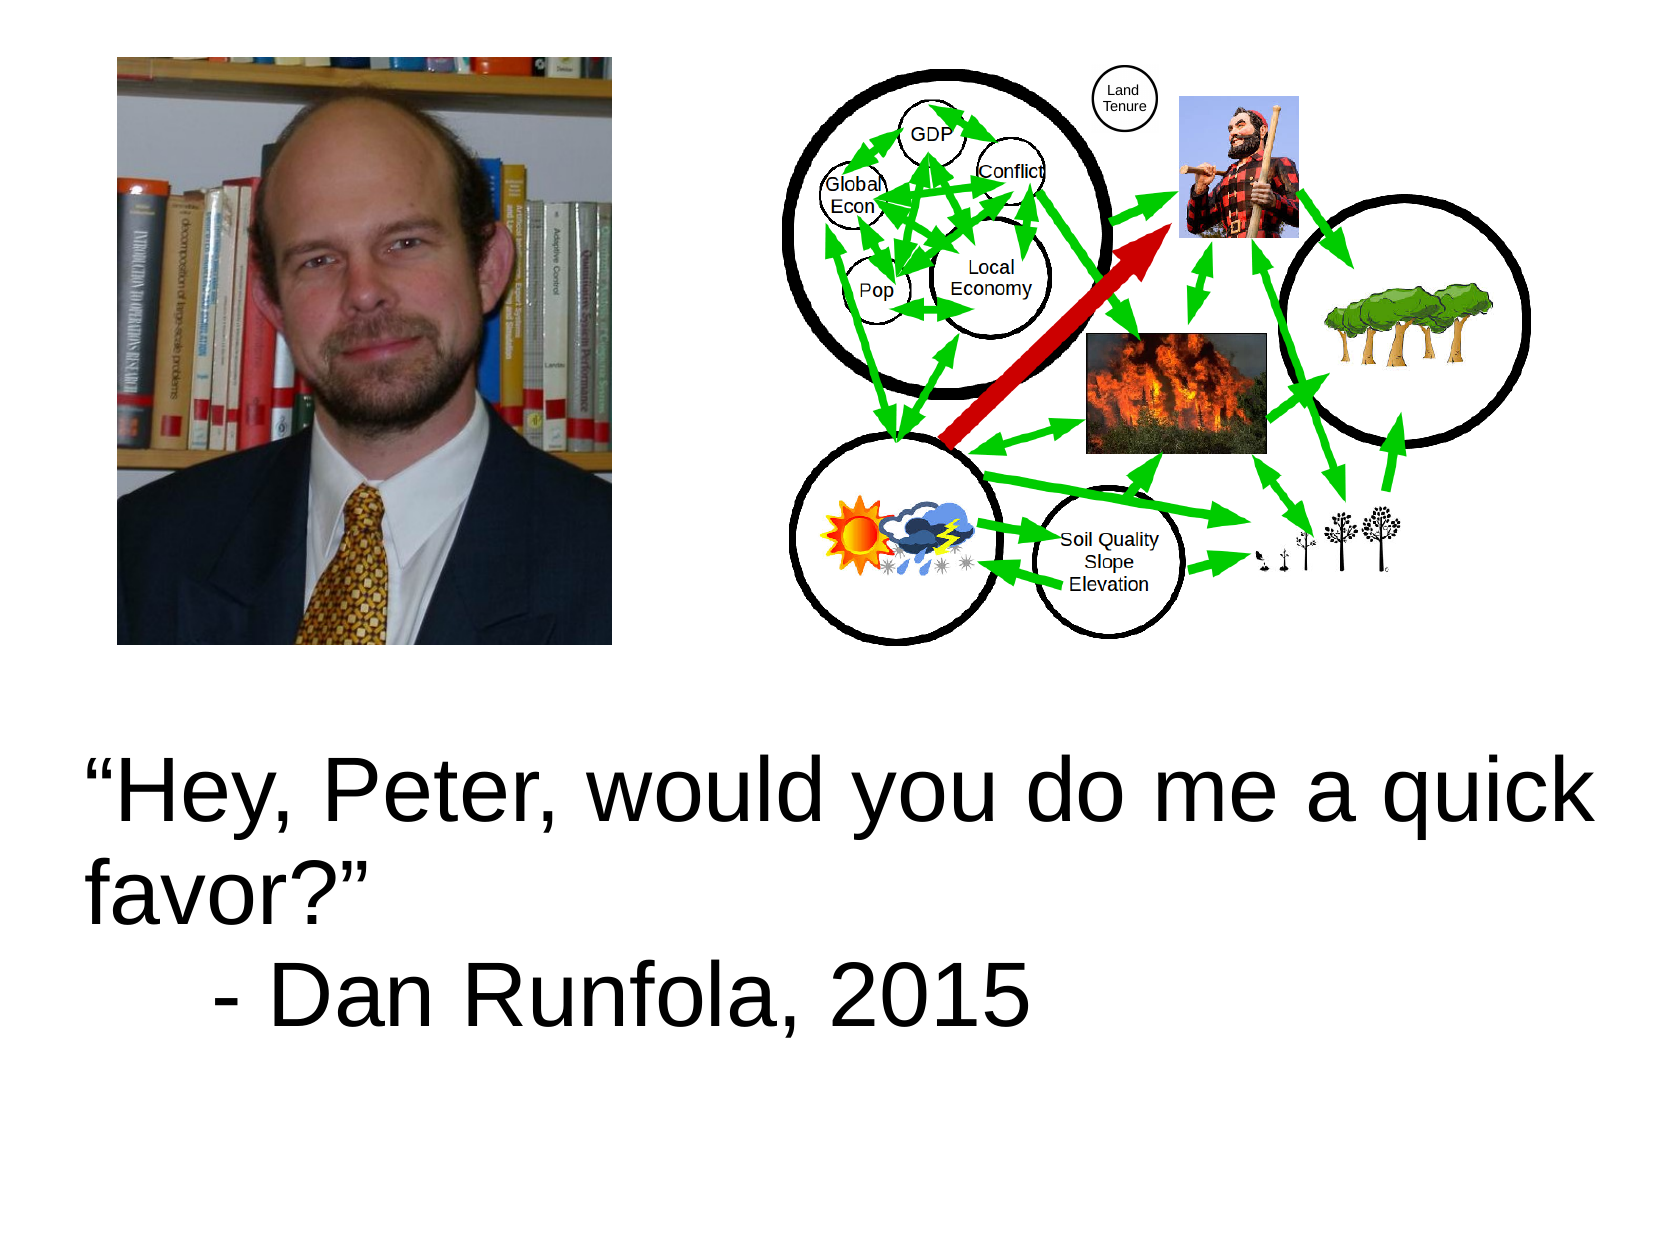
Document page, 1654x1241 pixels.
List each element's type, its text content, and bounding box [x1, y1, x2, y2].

text_box “Hey, Peter, would you do me a quick favor?” - Dan Runfola, 2015 [66, 728, 1654, 1092]
picture [117, 57, 612, 645]
picture [778, 64, 1538, 651]
